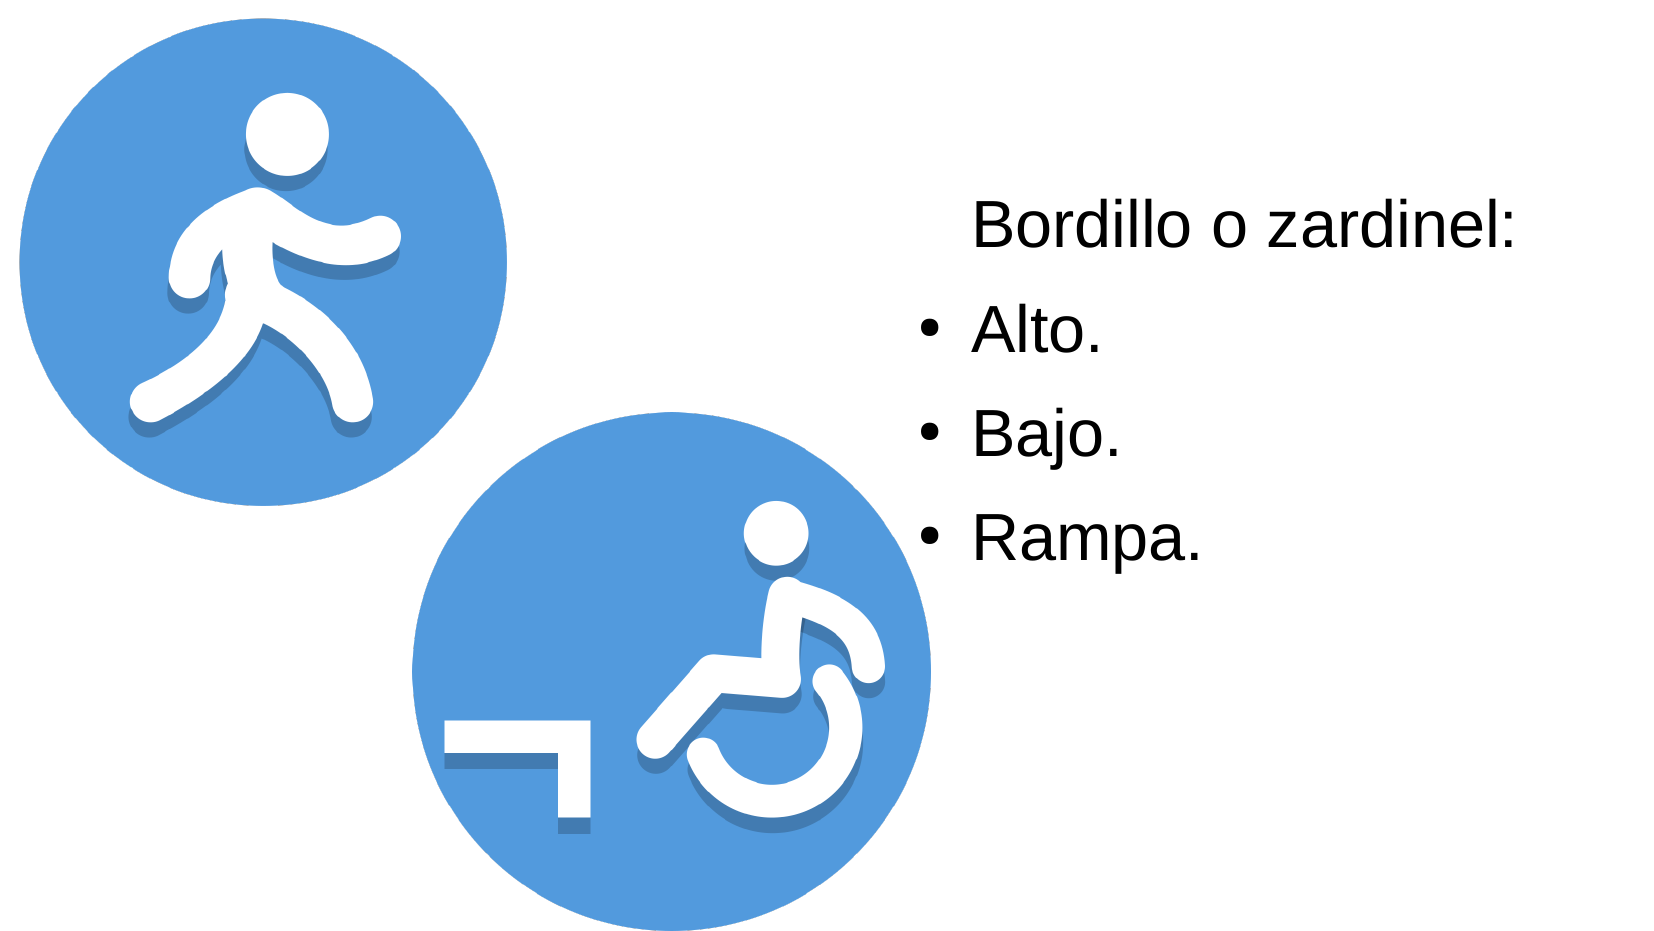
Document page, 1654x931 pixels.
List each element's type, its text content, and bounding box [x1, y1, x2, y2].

list Bordillo o zardinel: Alto. Bajo. Rampa. [900, 187, 1627, 727]
picture [0, 0, 931, 931]
